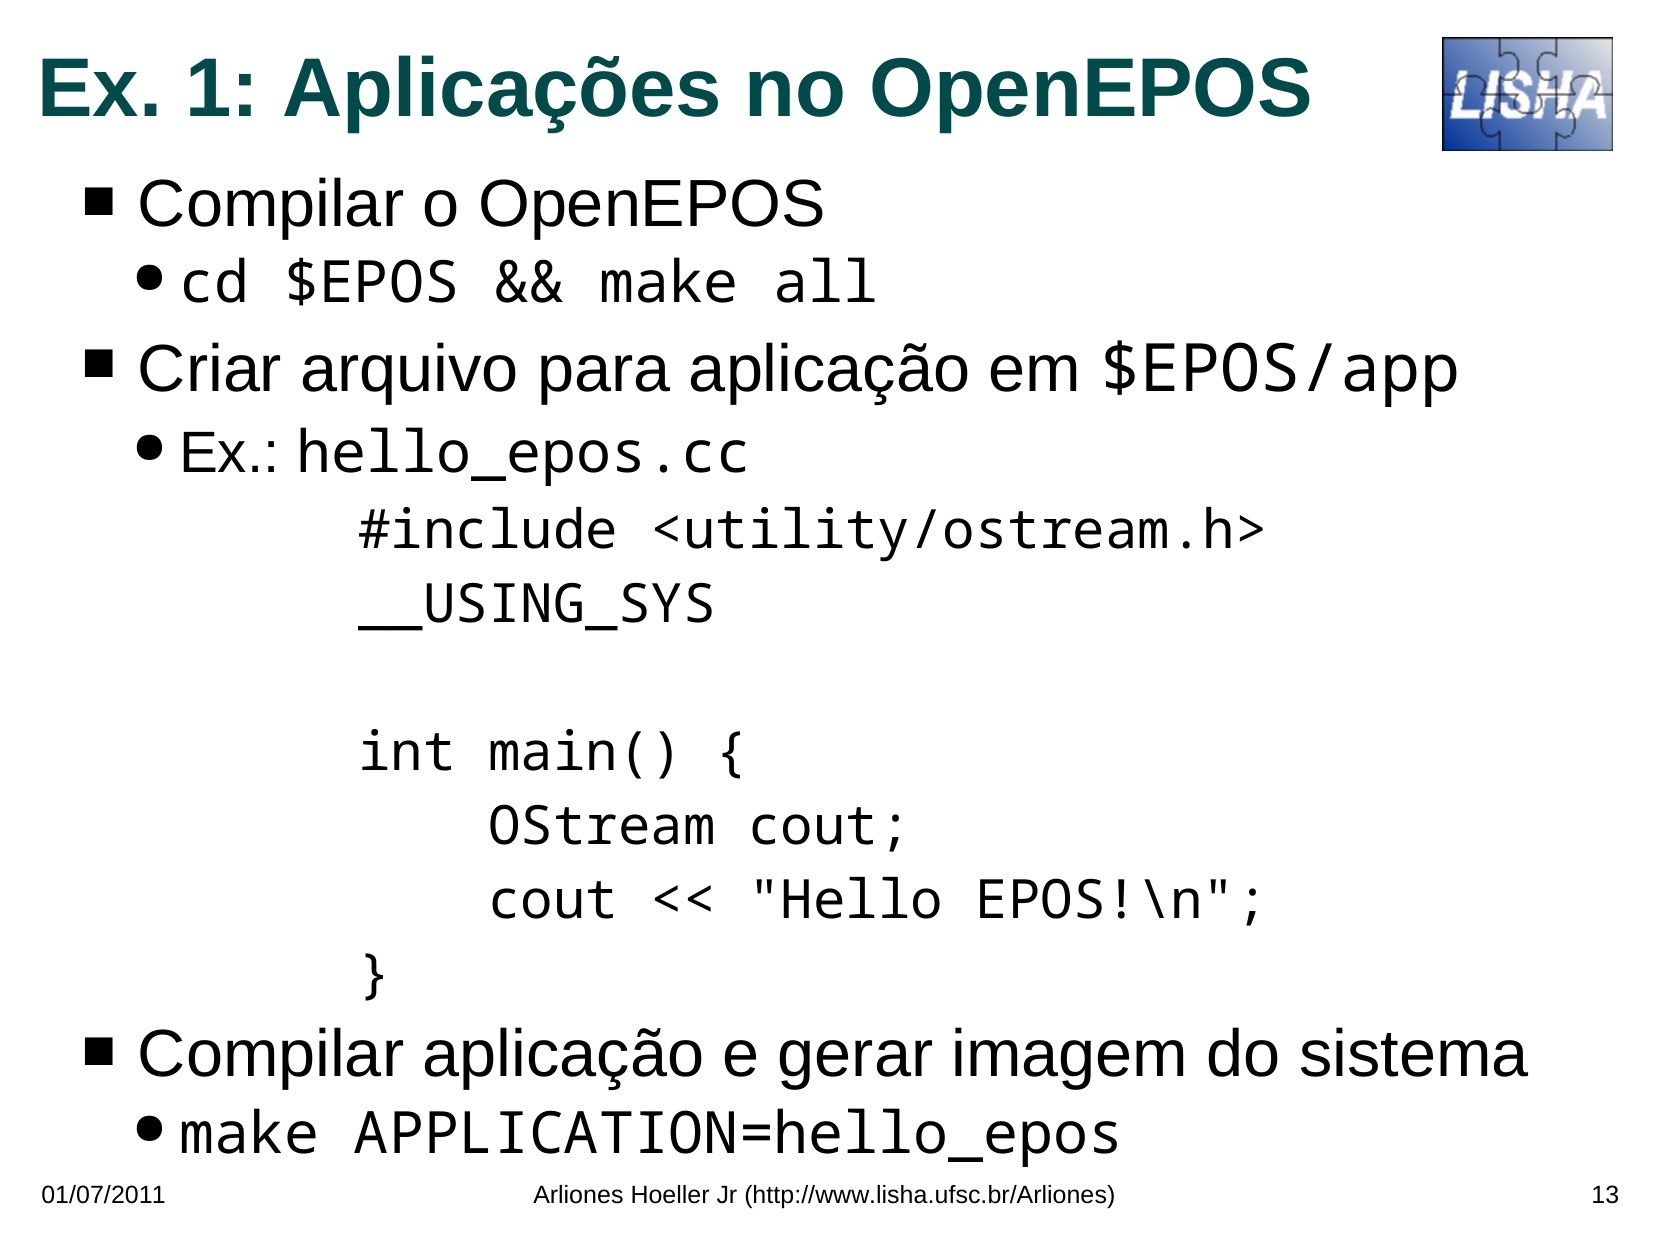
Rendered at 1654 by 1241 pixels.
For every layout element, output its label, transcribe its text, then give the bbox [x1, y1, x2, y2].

list #include <utility/ostream.h> __USING_SYS int main() { OStream cout; cout << "Hello EPOS!\n"; } [358, 490, 1296, 1001]
list Compilar o OpenEPOS cd $EPOS && make all Criar arquivo para aplicação em $EPOS/app Ex.: hello_epos.cc [37, 165, 1613, 486]
list Compilar aplicação e gerar imagem do sistema make APPLICATION=hello_epos [37, 1016, 1613, 1204]
title Ex. 1: Aplicações no OpenEPOS [37, 37, 1426, 151]
picture [1442, 37, 1613, 151]
